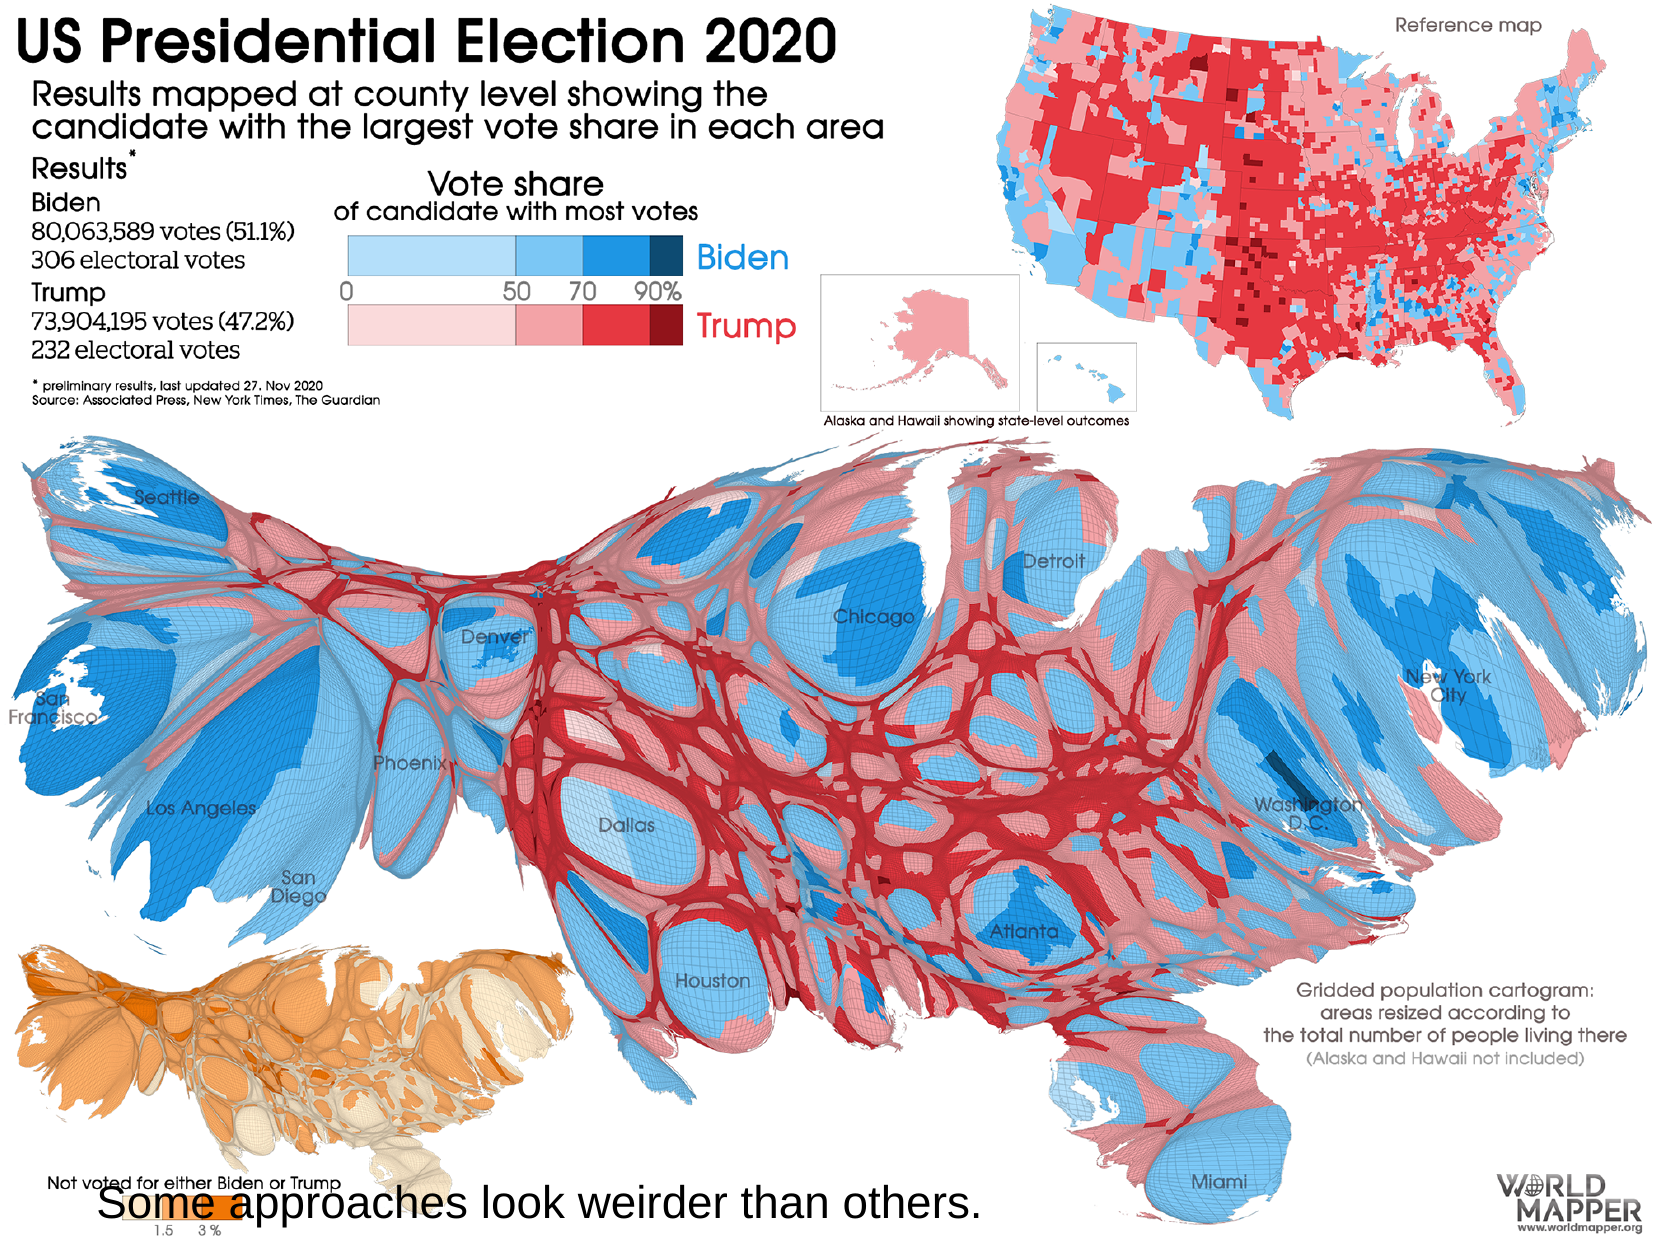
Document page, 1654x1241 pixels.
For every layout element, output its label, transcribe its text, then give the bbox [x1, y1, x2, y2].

picture [4, 0, 1652, 1240]
text_box Some approaches look weirder than others. [15, 1170, 1066, 1241]
